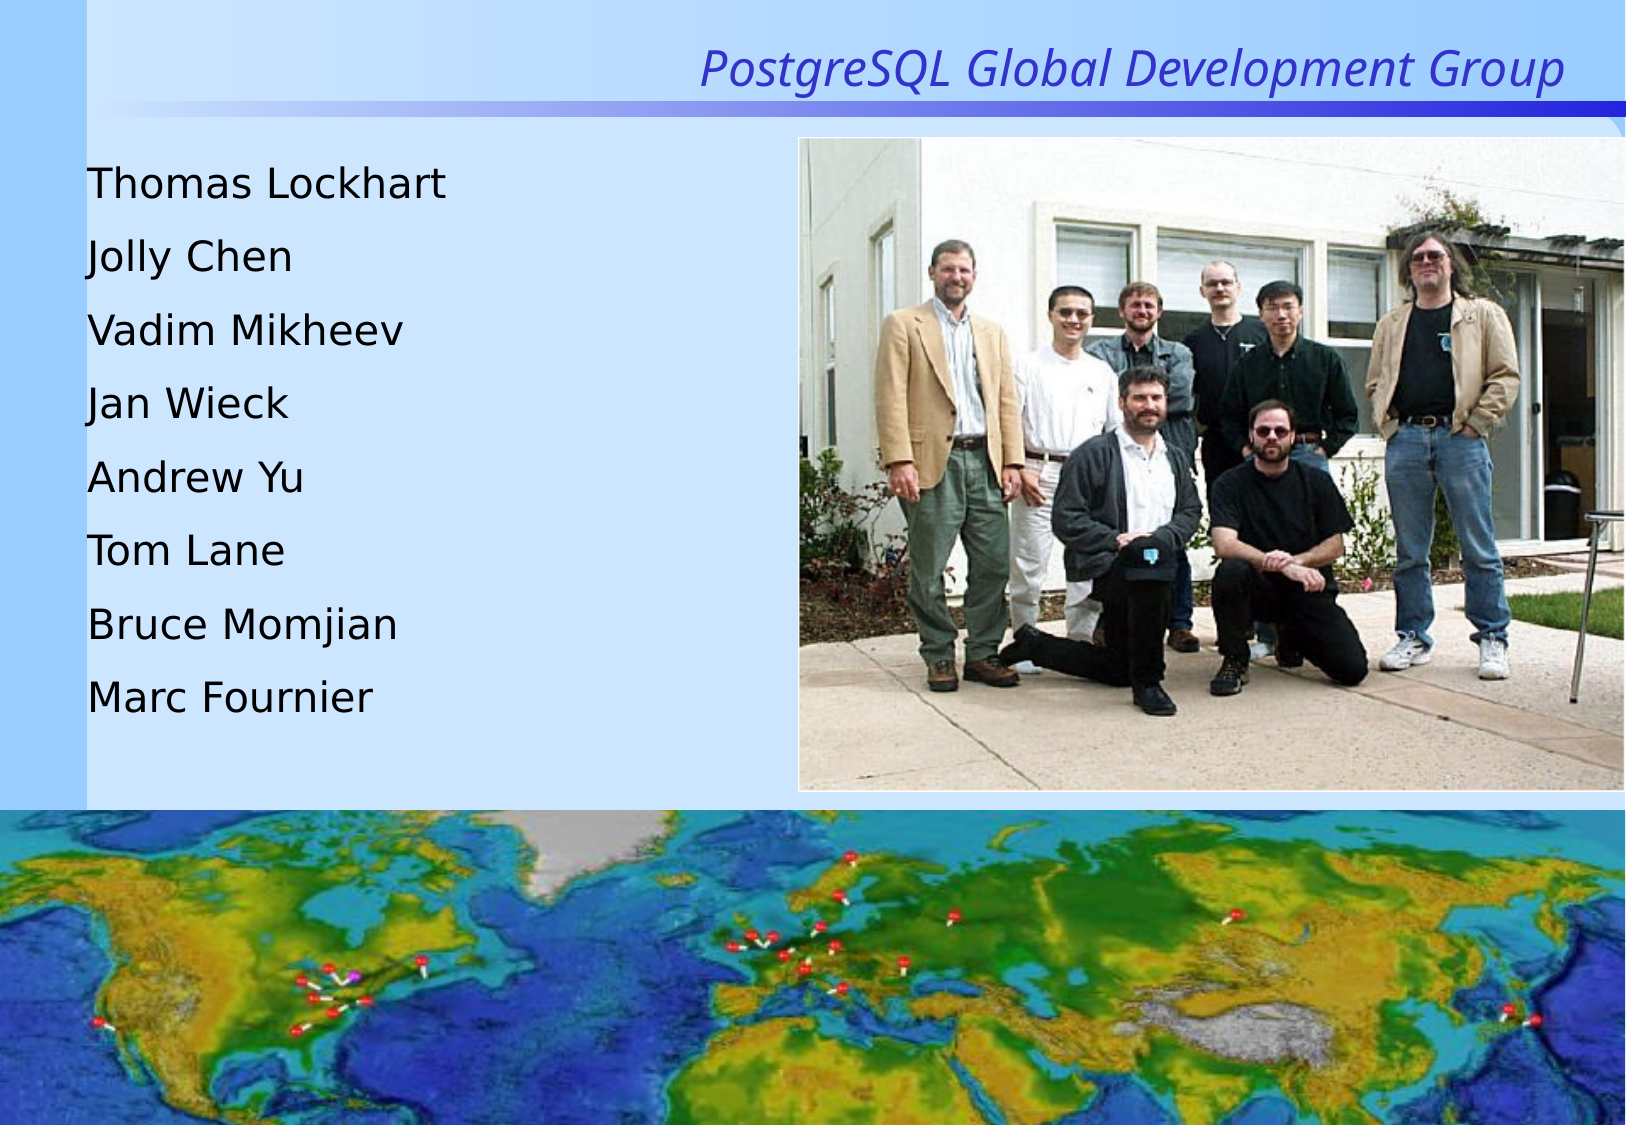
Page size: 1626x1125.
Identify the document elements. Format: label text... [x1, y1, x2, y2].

picture [798, 137, 1626, 792]
picture [0, 810, 1626, 1125]
list Thomas Lockhart Jolly Chen Vadim Mikheev Jan Wieck Andrew Yu Tom Lane Bruce Momjian Marc Fournier [86, 159, 1520, 810]
title PostgreSQL Global Development Group [172, 0, 1567, 134]
